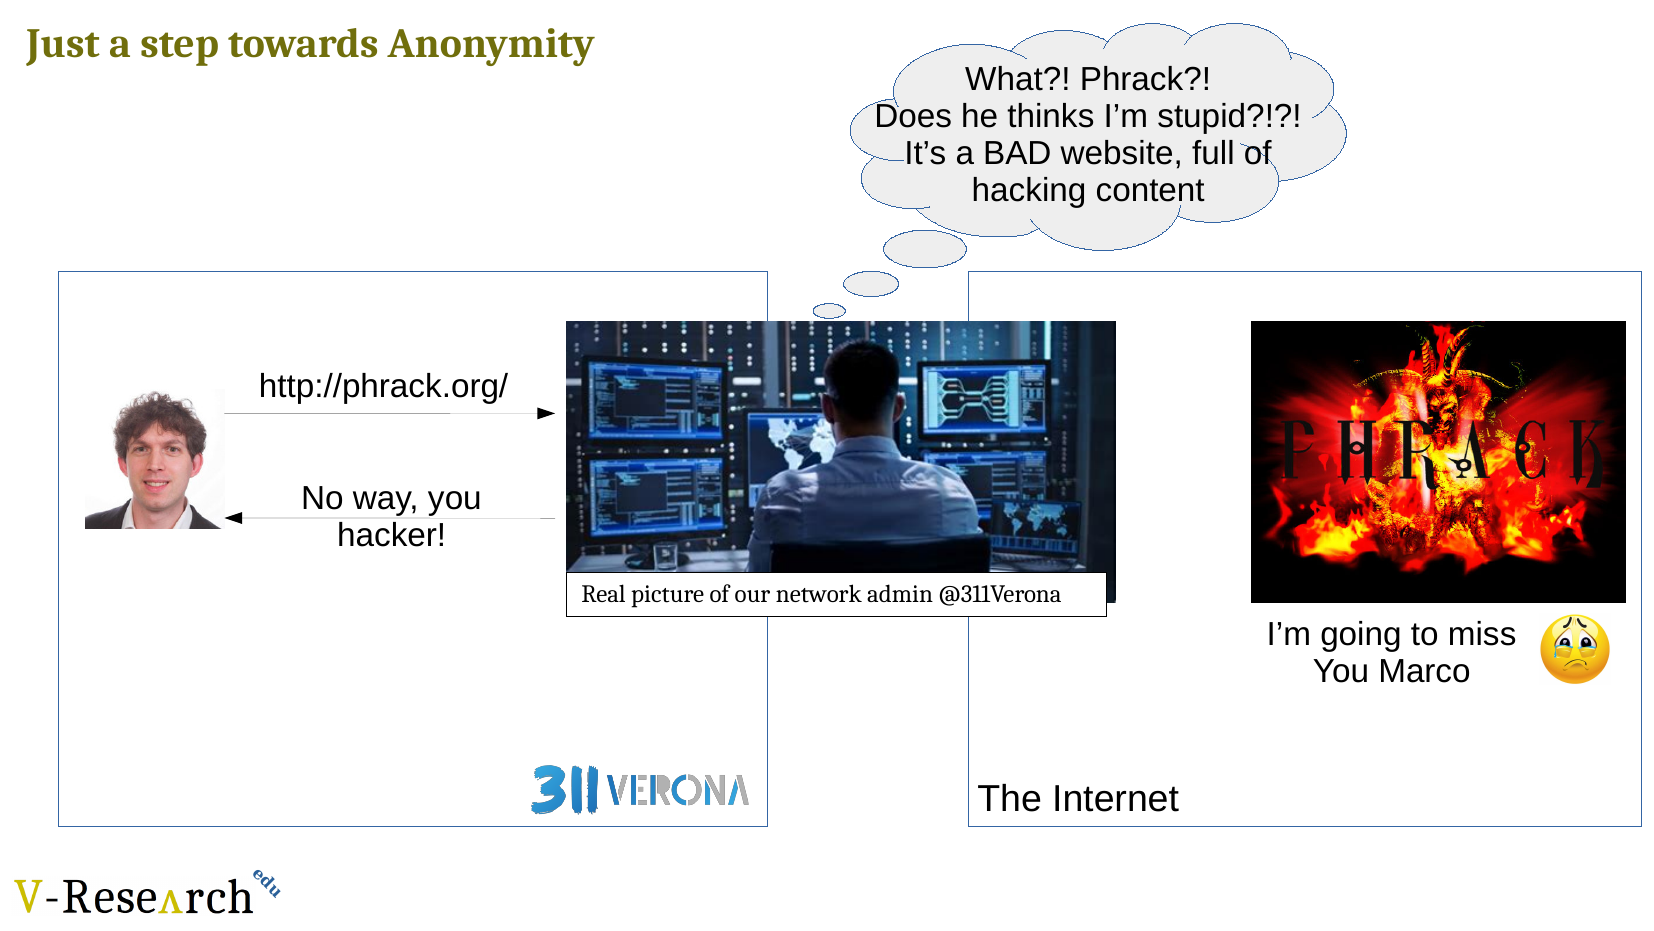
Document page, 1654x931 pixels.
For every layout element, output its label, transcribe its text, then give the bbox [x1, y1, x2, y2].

text_box Just a step towards Anonymity [11, 12, 638, 77]
text_box What?! Phrack?! Does he thinks I’m stupid?!?! It’s a BAD website, full of hacking content [859, 52, 1318, 253]
picture [566, 321, 1116, 603]
text_box edu [222, 847, 333, 931]
text_box [813, 303, 846, 319]
text_box I’m going to miss You Marco [1251, 607, 1532, 697]
text_box [850, 112, 859, 148]
text_box [843, 271, 899, 297]
text_box Real picture of our network admin @311Verona [566, 572, 1107, 617]
picture [1251, 321, 1626, 603]
picture [531, 765, 749, 815]
text_box No way, you hacker! [283, 472, 500, 562]
picture [11, 876, 255, 916]
text_box [884, 253, 966, 268]
text_box The Internet [962, 769, 1195, 827]
text_box [930, 23, 1290, 52]
picture [1539, 613, 1611, 685]
picture [85, 389, 225, 529]
text_box http://phrack.org/ [244, 360, 556, 418]
text_box [1318, 63, 1347, 171]
